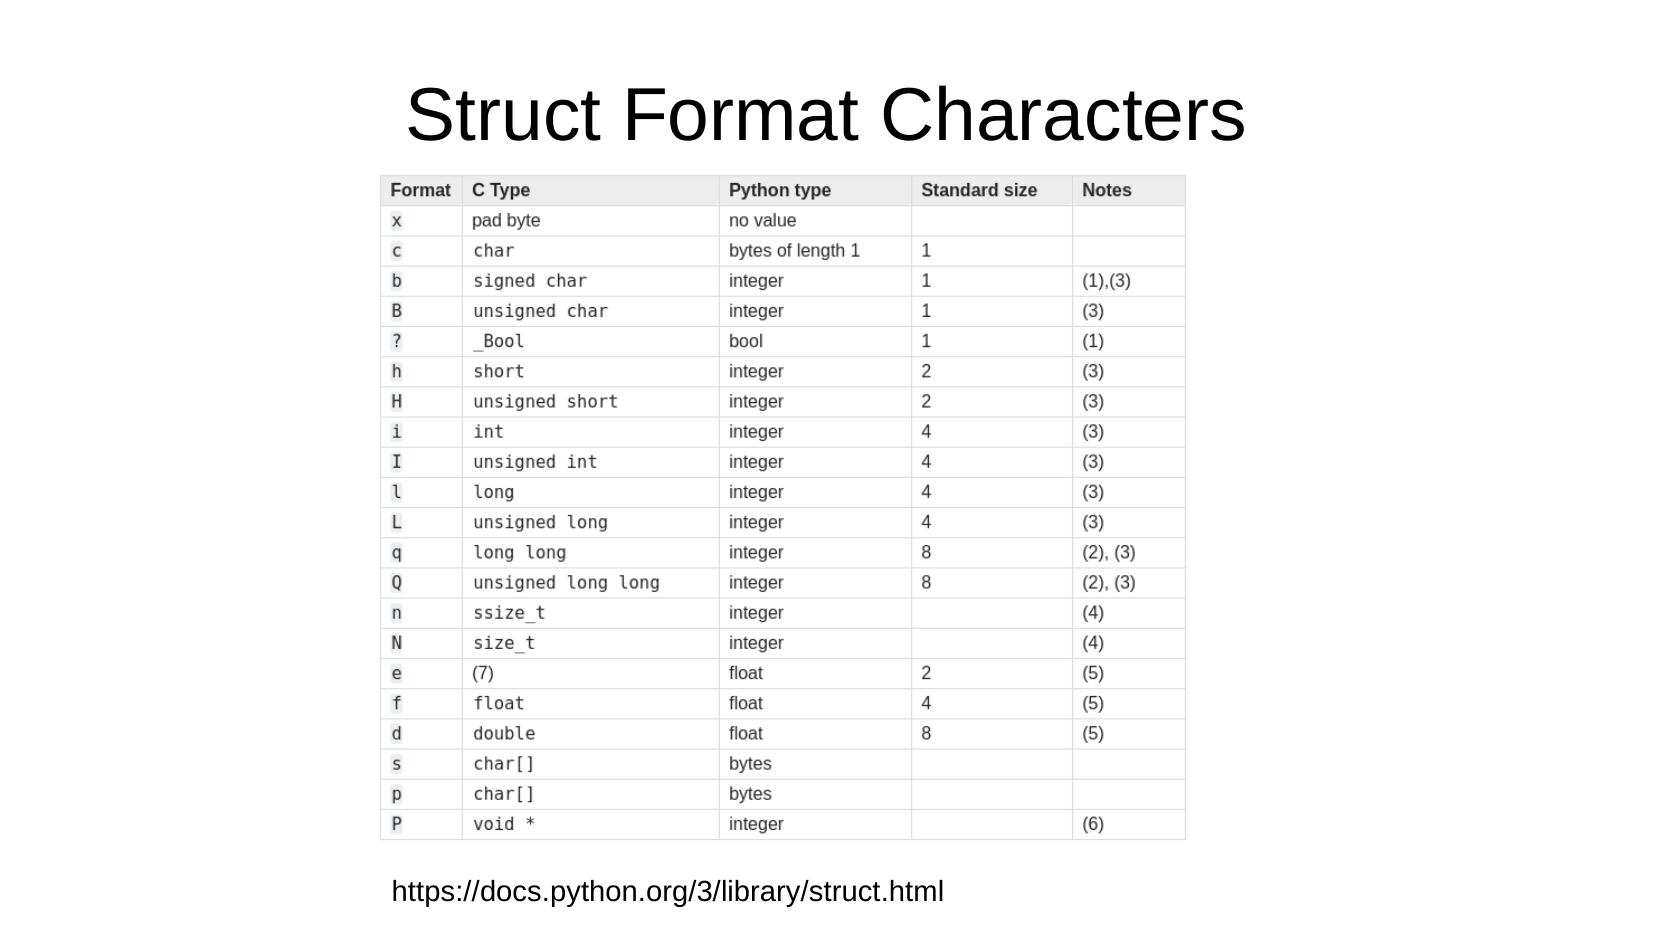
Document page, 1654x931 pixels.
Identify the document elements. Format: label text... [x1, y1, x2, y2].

title Struct Format Characters [82, 37, 1571, 193]
text_box https://docs.python.org/3/library/struct.html [376, 867, 961, 916]
picture [369, 165, 1201, 855]
